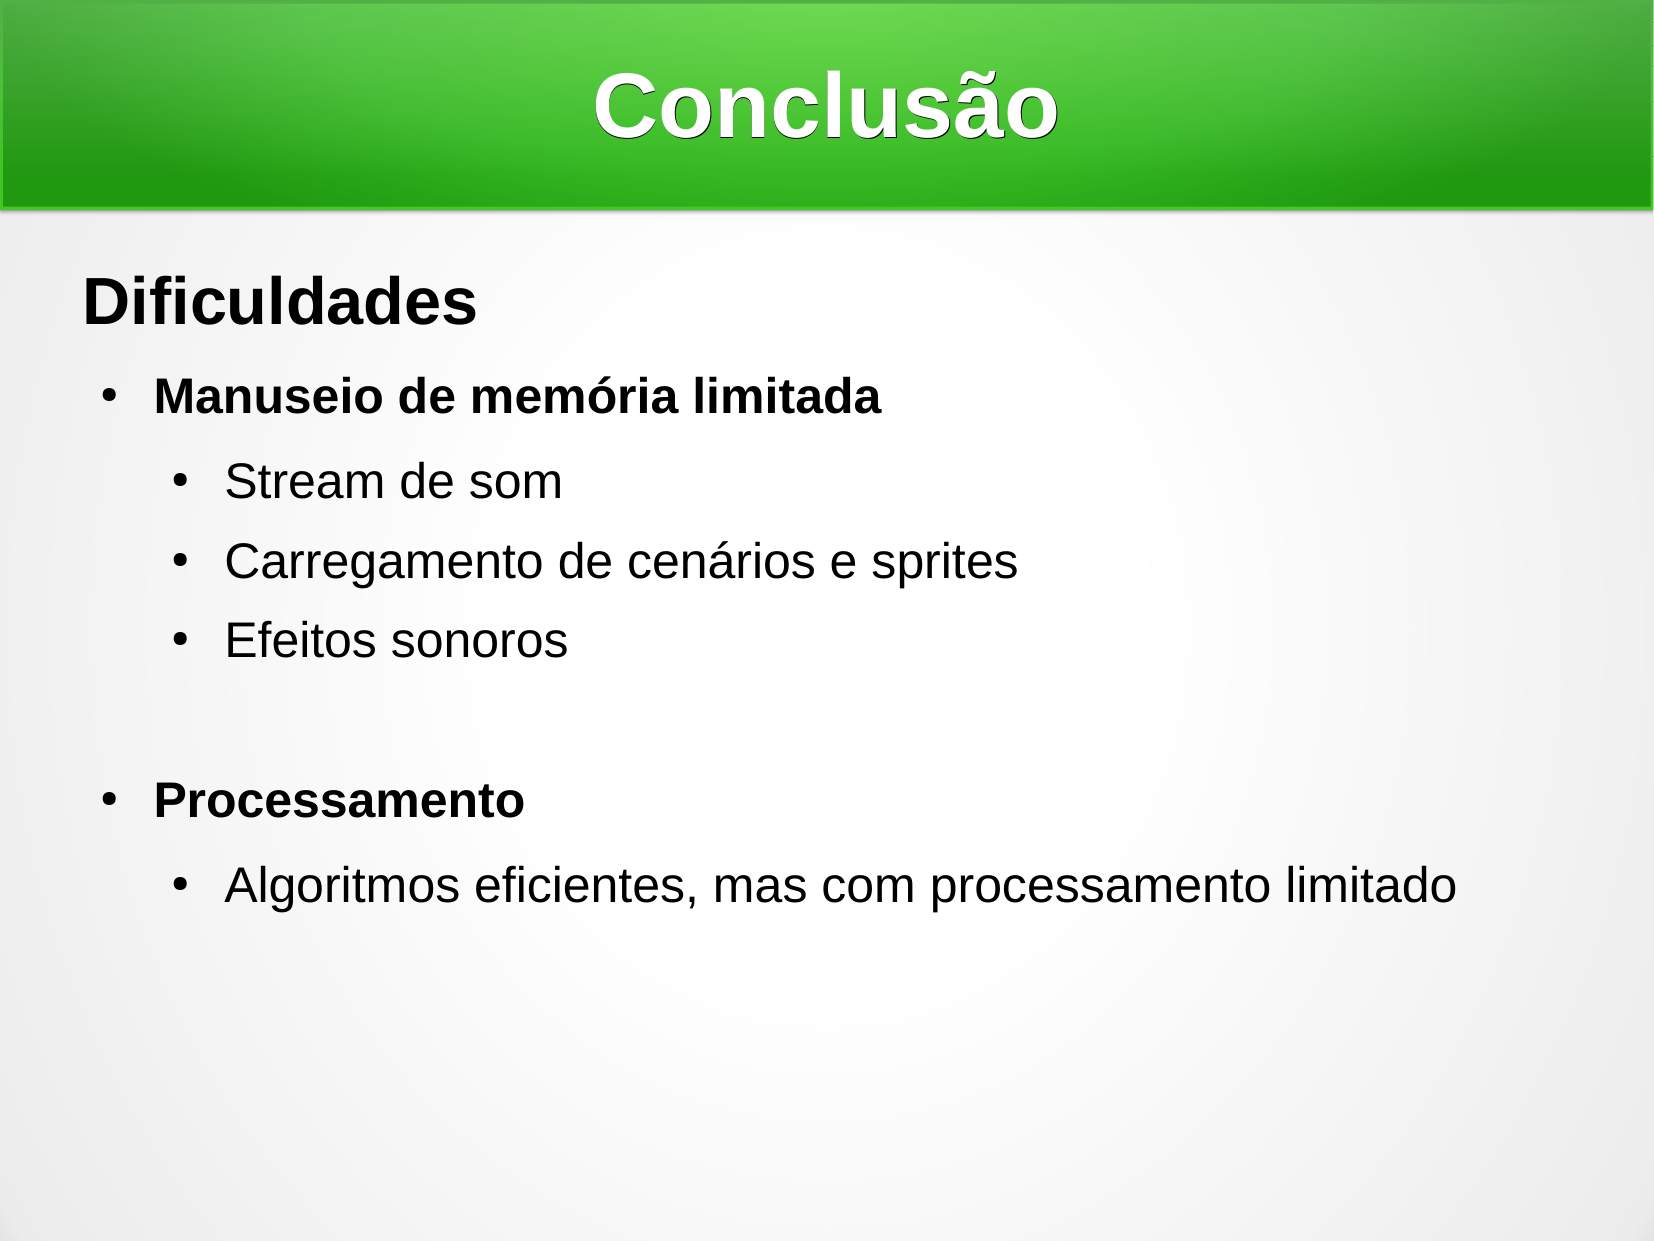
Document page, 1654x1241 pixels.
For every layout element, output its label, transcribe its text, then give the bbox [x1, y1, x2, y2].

list Dificuldades Manuseio de memória limitada Stream de som Carregamento de cenários e sprites Efeitos sonoros Processamento Algoritmos eficientes, mas com processamento limitado [82, 257, 1571, 978]
title Conclusão [82, 35, 1571, 178]
